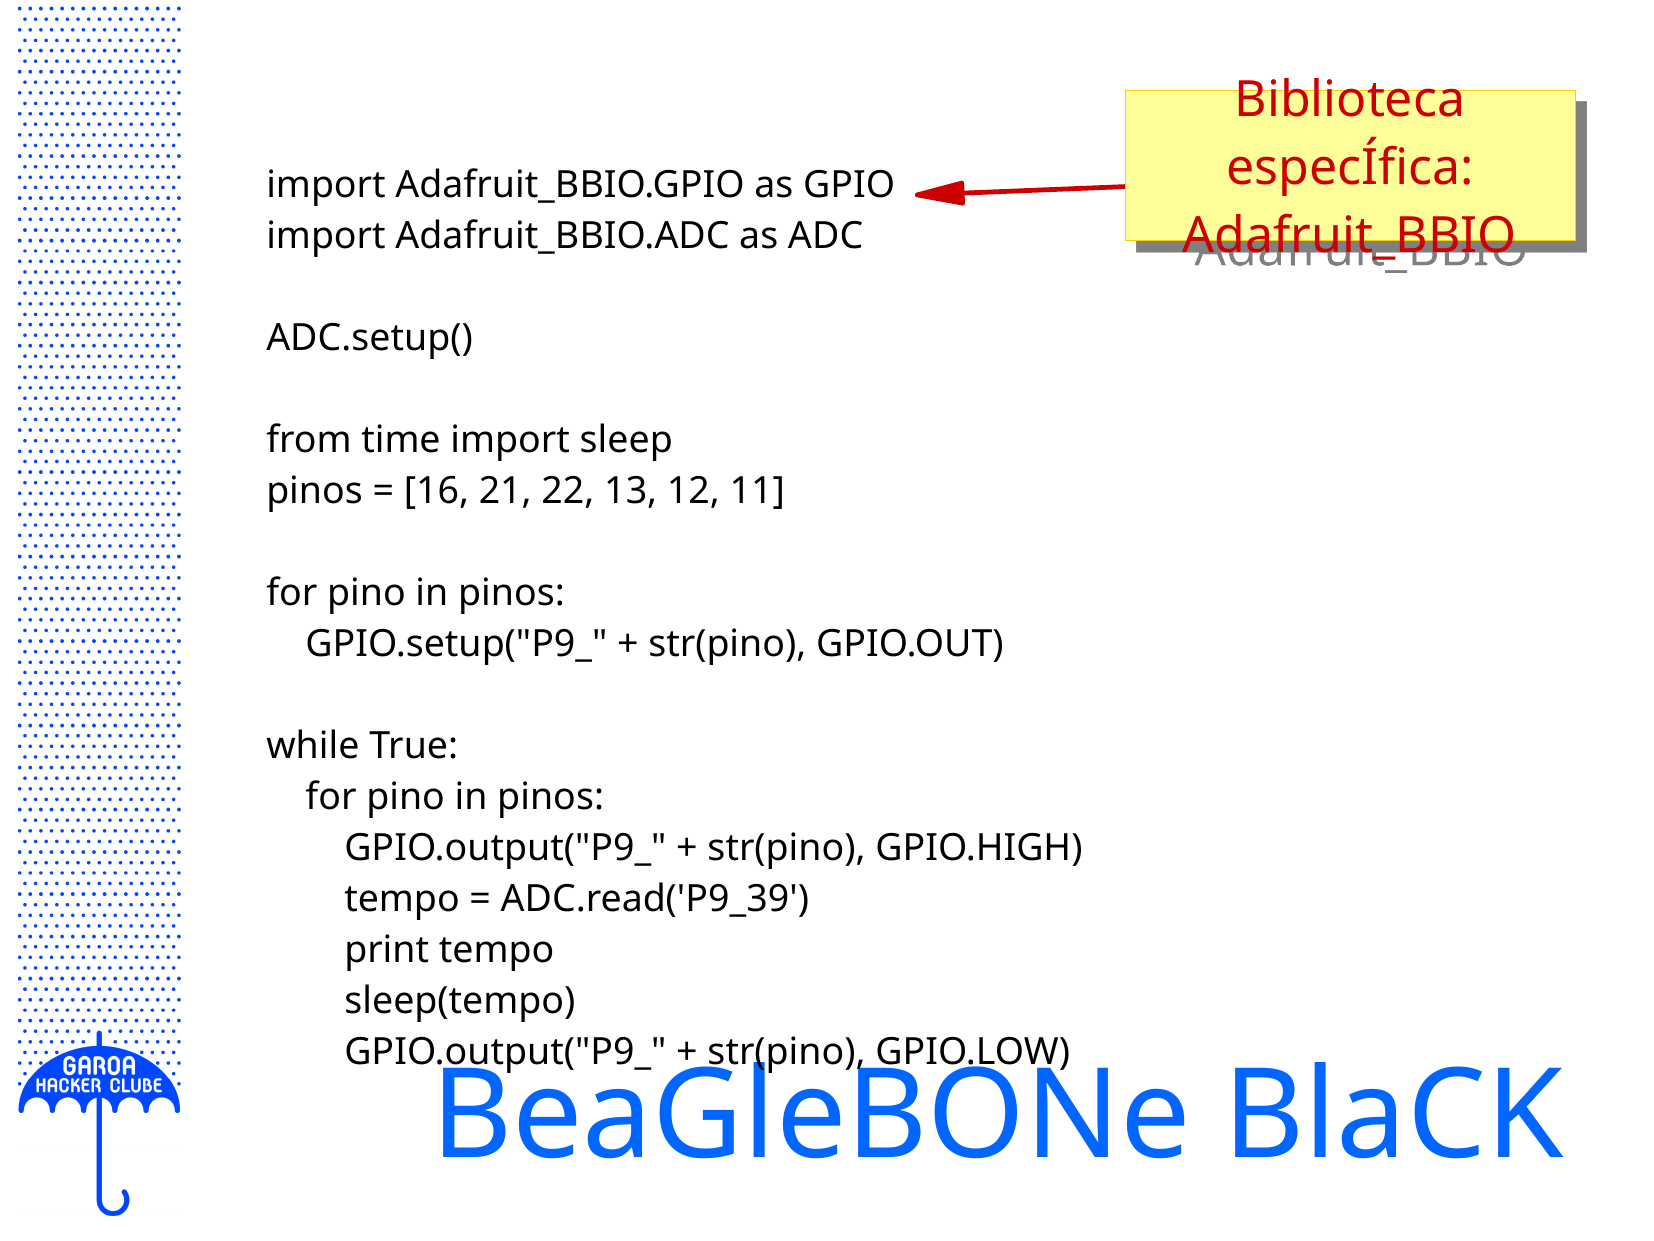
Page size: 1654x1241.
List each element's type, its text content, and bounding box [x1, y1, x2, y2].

text_box Biblioteca especÍfica: Adafruit_BBIO [1125, 90, 1576, 241]
title BeaGleBONe BlaCK [360, 1005, 1636, 1213]
picture [17, 0, 181, 1216]
text_box import Adafruit_BBIO.GPIO as GPIO import Adafruit_BBIO.ADC as ADC ADC.setup() from time import sleep pinos = [16, 21, 22, 13, 12, 11] for pino in pinos: GPIO.setup("P9_" + str(pino), GPIO.OUT) while True: for pino in pinos: GPIO.output("P9_" + str(pino), GPIO.HIGH) tempo = ADC.read('P9_39') print tempo sleep(tempo) GPIO.output("P9_" + str(pino), GPIO.LOW) [251, 150, 1201, 840]
